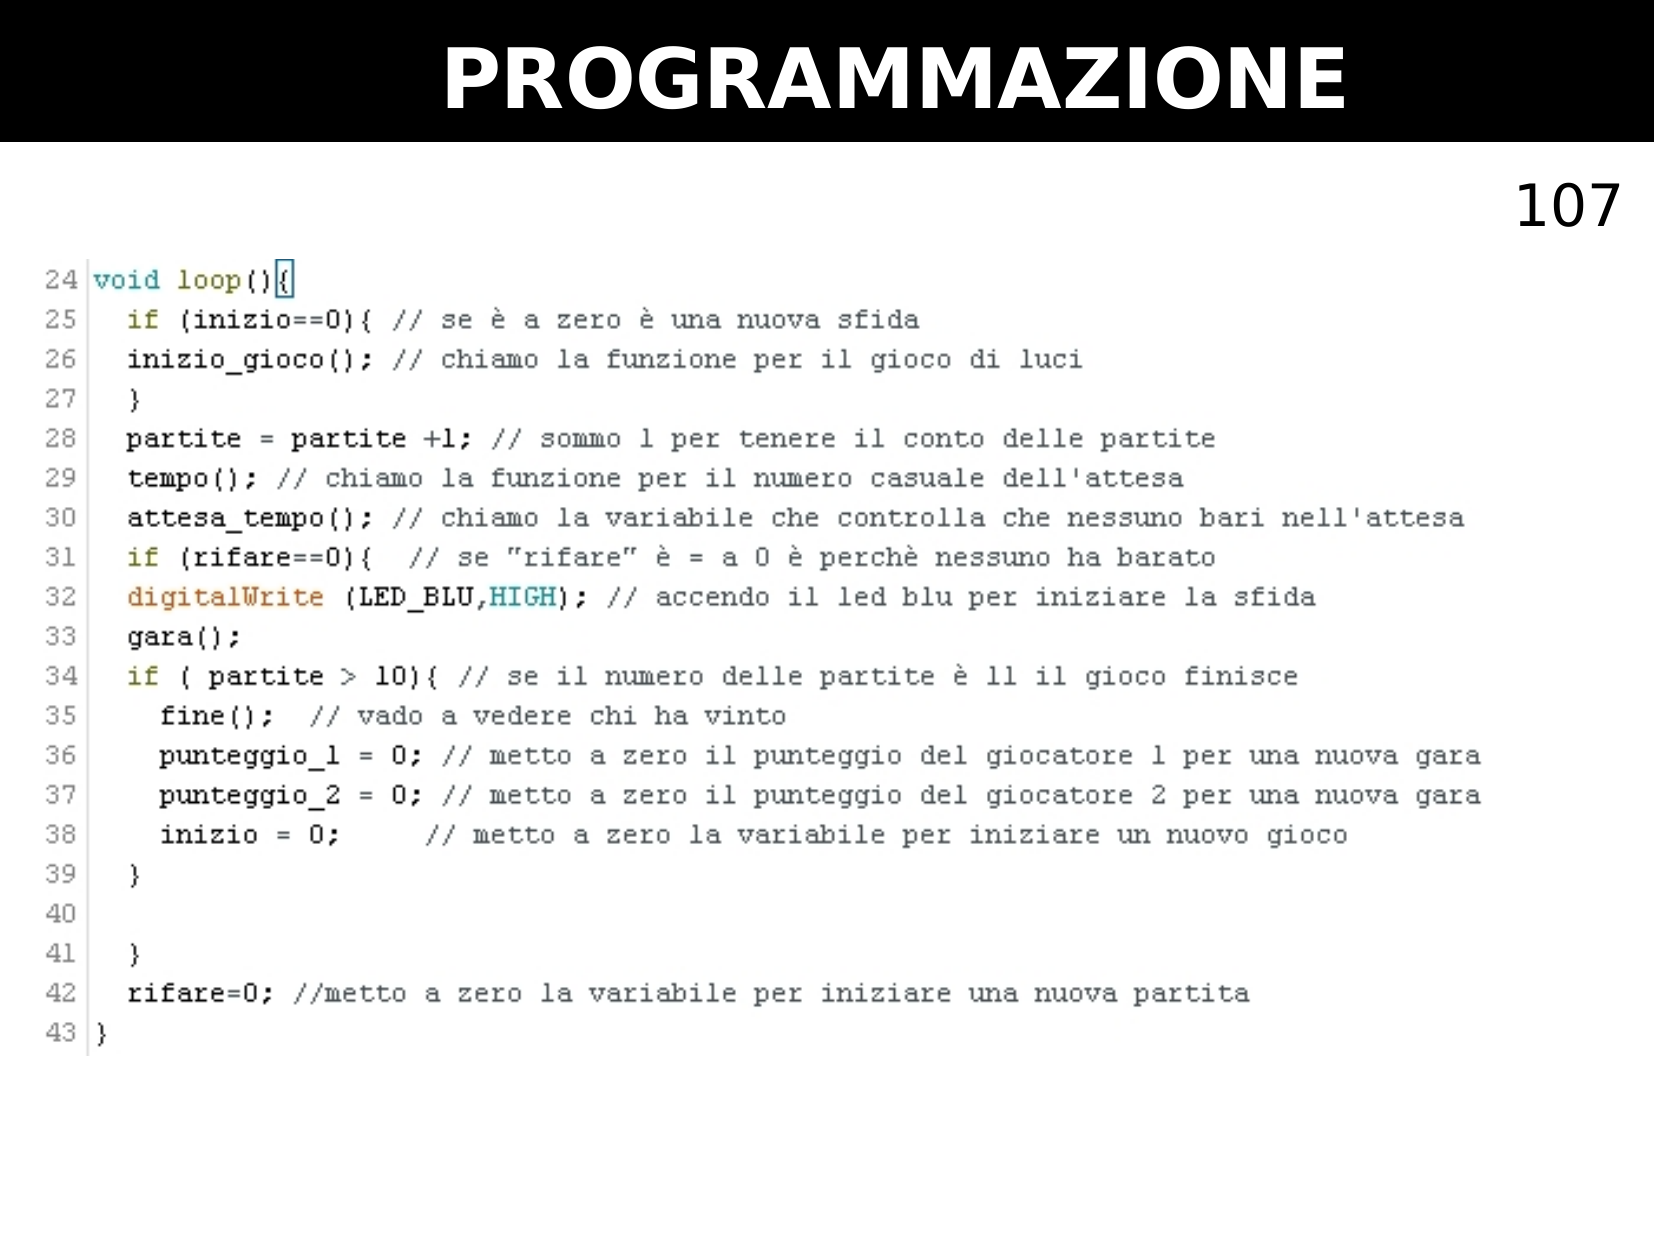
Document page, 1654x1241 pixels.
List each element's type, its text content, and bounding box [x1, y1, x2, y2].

text_box 107 [1498, 165, 1640, 249]
text_box PROGRAMMAZIONE [425, 23, 1366, 136]
text_box [0, 0, 1654, 142]
picture [7, 259, 1630, 1056]
